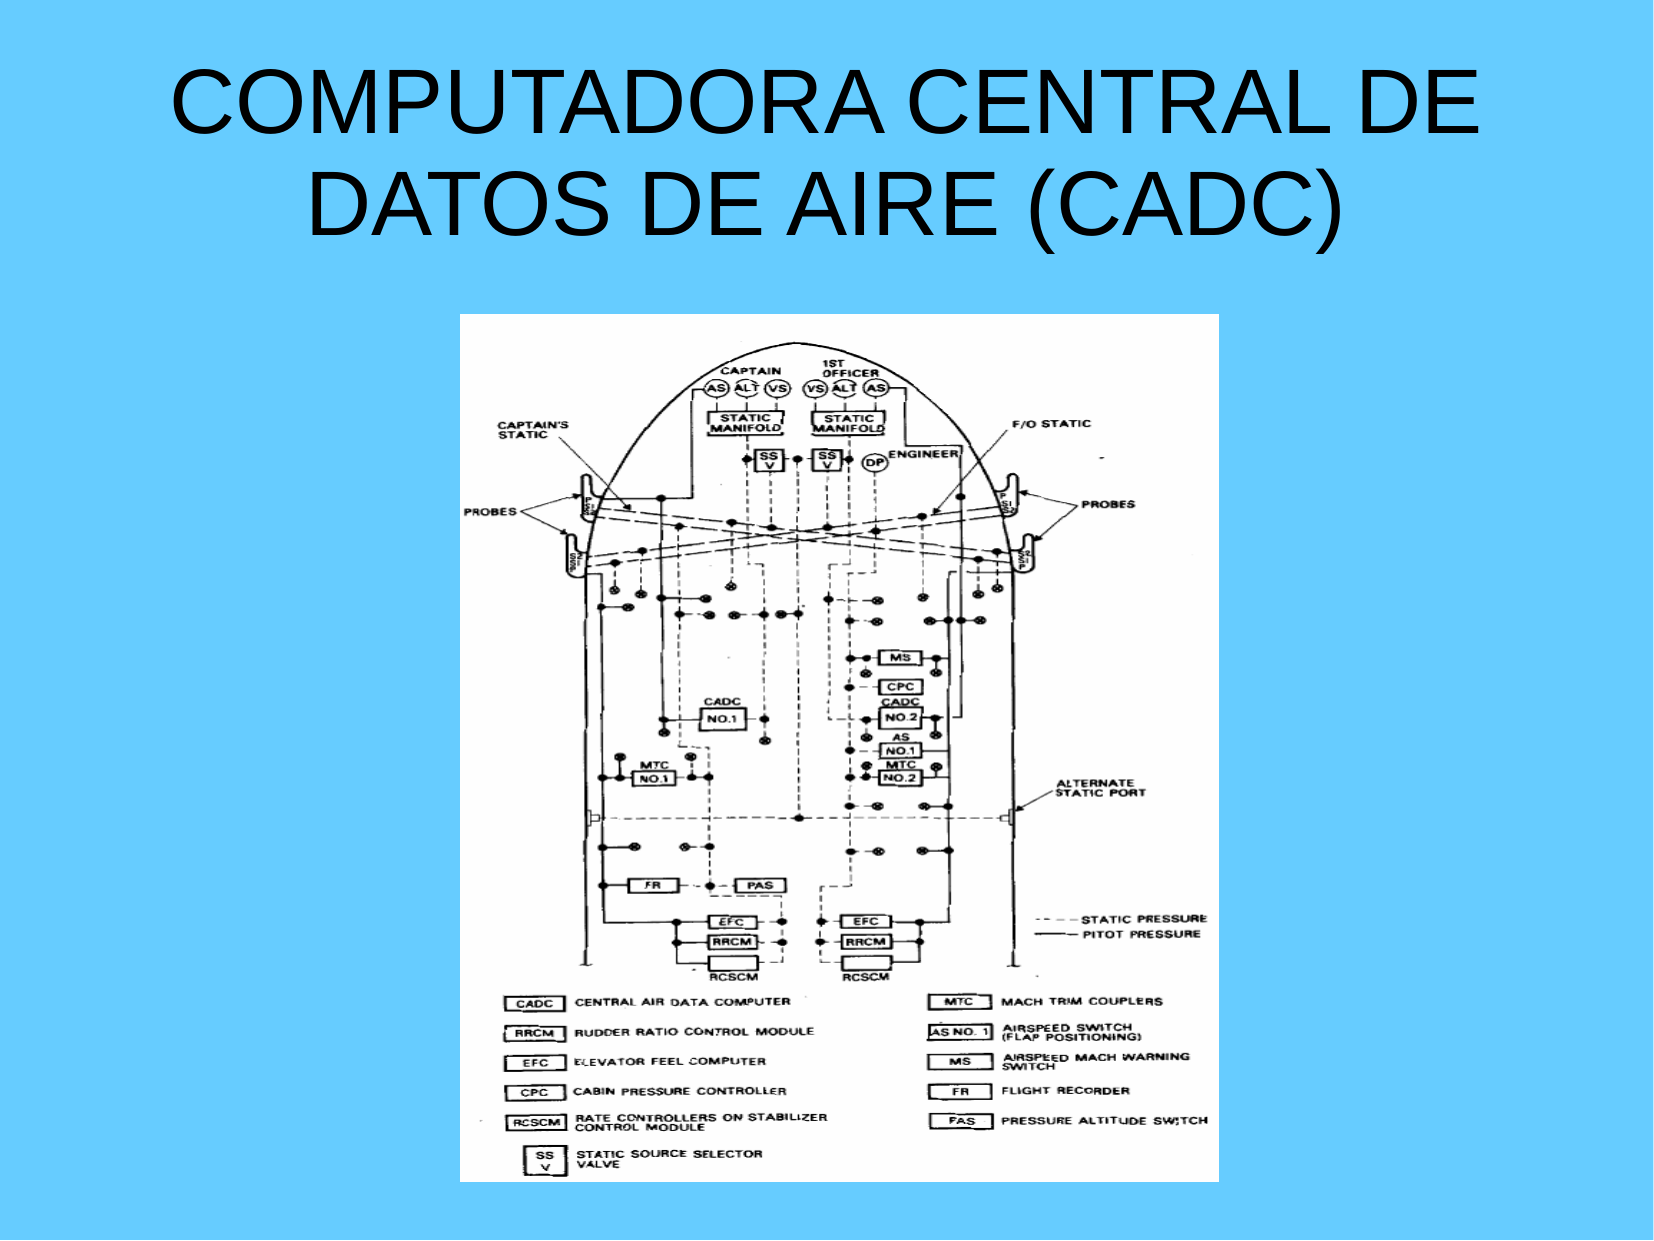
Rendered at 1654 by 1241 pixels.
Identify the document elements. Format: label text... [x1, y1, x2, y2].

title COMPUTADORA CENTRAL DE DATOS DE AIRE (CADC) [82, 49, 1571, 257]
picture [460, 314, 1219, 1182]
